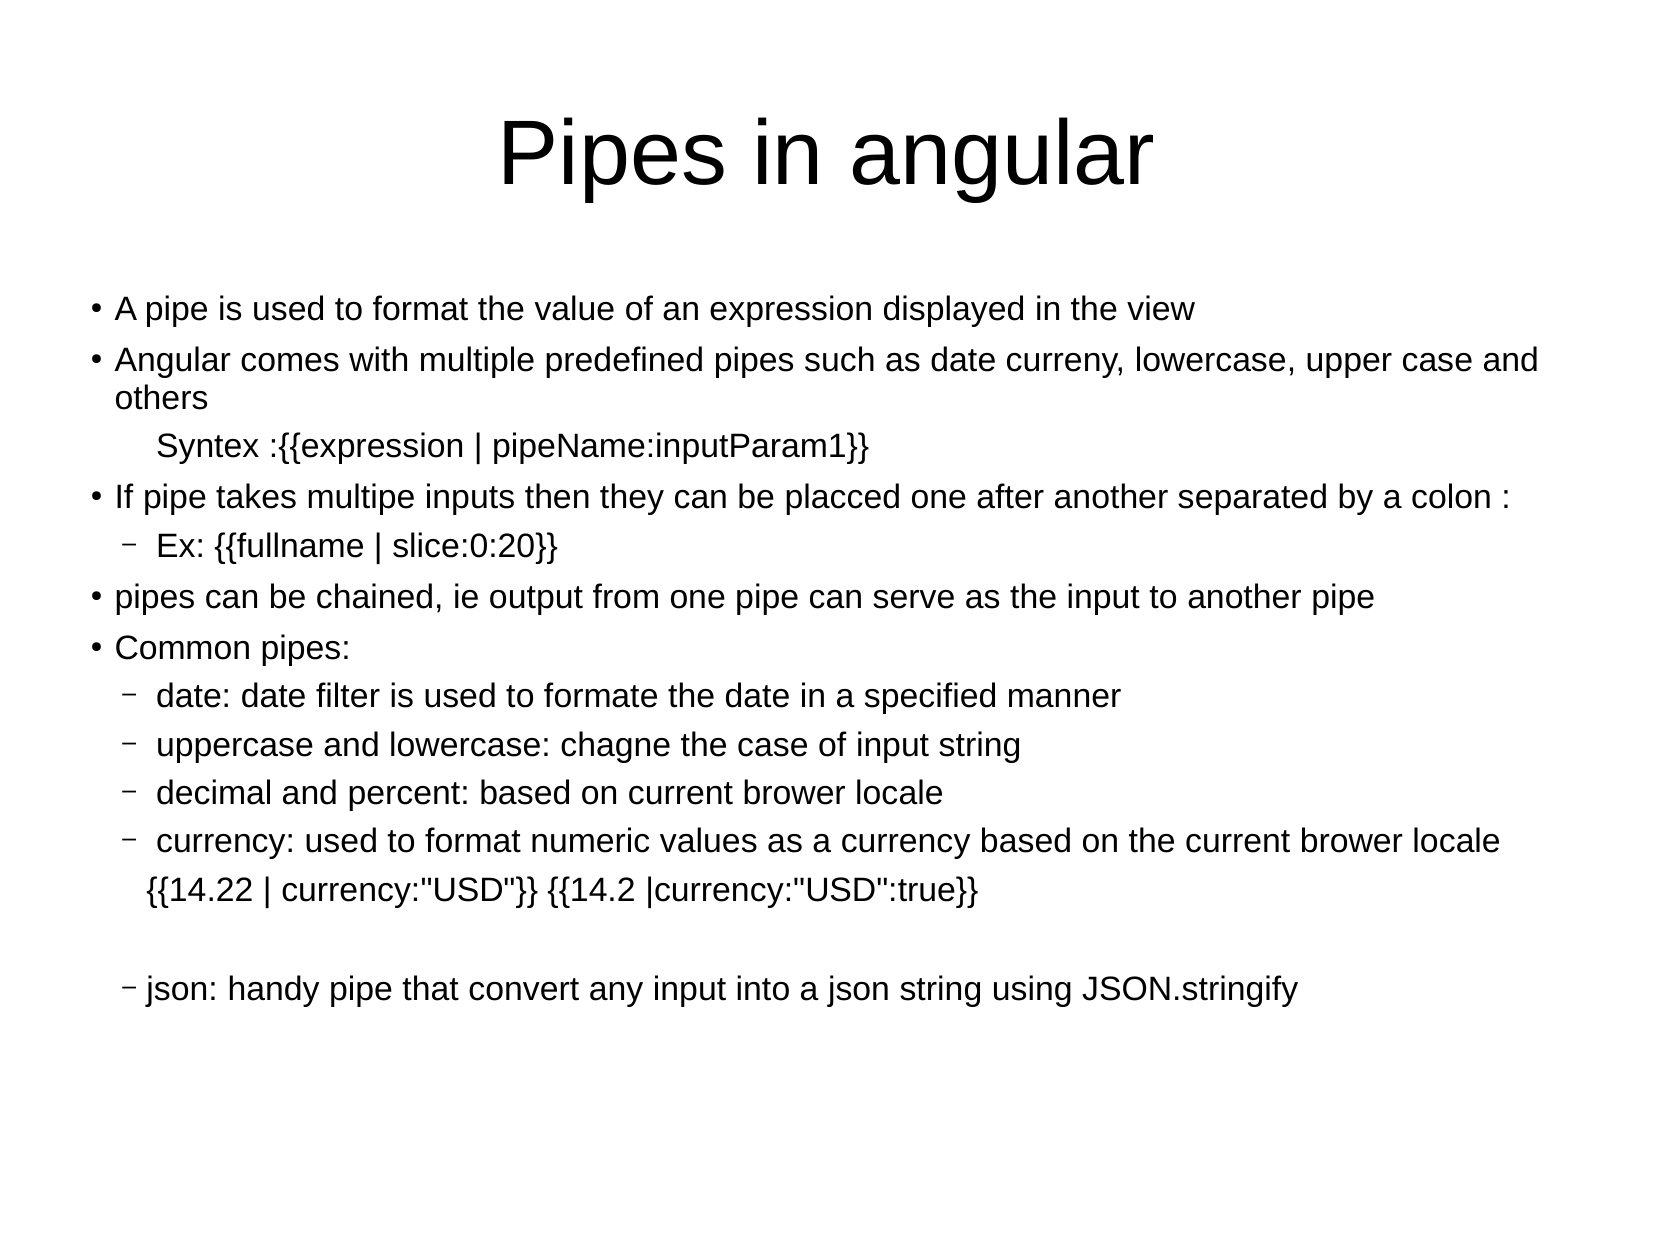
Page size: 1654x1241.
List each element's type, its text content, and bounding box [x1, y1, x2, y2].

list A pipe is used to format the value of an expression displayed in the view Angular comes with multiple predefined pipes such as date curreny, lowercase, upper case and others Syntex :{{expression | pipeName:inputParam1}} If pipe takes multipe inputs then they can be placced one after another separated by a colon : Ex: {{fullname | slice:0:20}} pipes can be chained, ie output from one pipe can serve as the input to another pipe Common pipes: date: date filter is used to formate the date in a specified manner uppercase and lowercase: chagne the case of input string decimal and percent: based on current brower locale currency: used to format numeric values as a currency based on the current brower locale {{14.22 | currency:"USD"}} {{14.2 |currency:"USD":true}} json: handy pipe that convert any input into a json string using JSON.stringify [82, 290, 1571, 1010]
title Pipes in angular [82, 49, 1571, 257]
